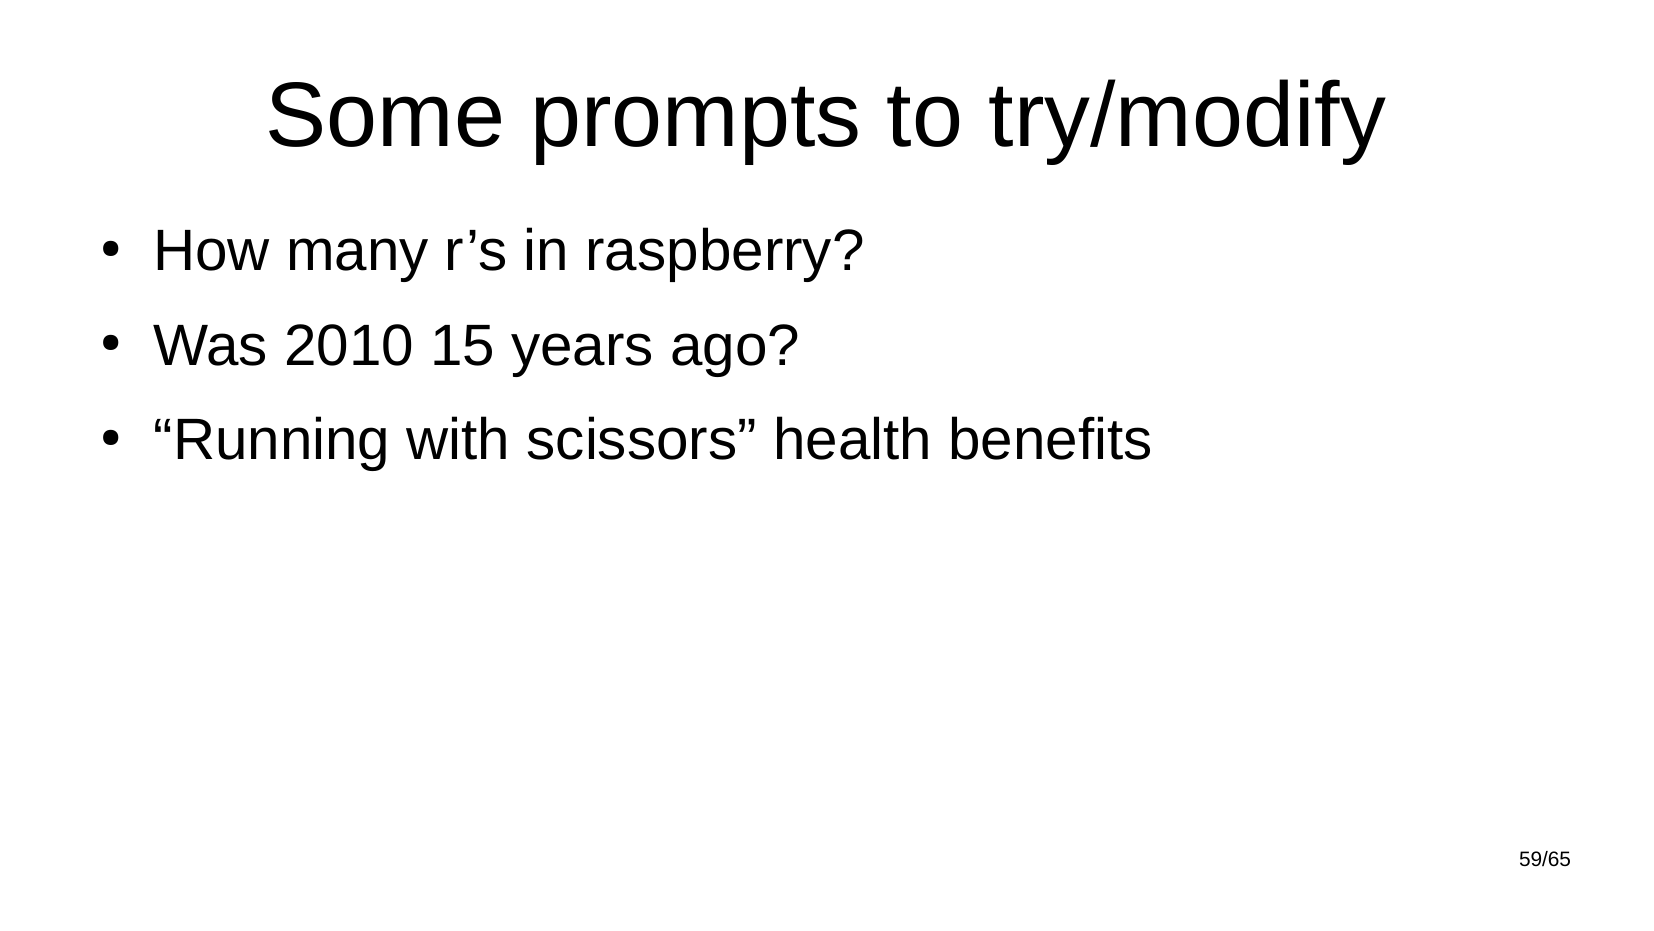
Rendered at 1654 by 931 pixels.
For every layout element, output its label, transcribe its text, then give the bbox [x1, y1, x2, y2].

list How many r’s in raspberry? Was 2010 15 years ago? “Running with scissors” health benefits [82, 217, 1571, 758]
title Some prompts to try/modify [82, 37, 1571, 193]
